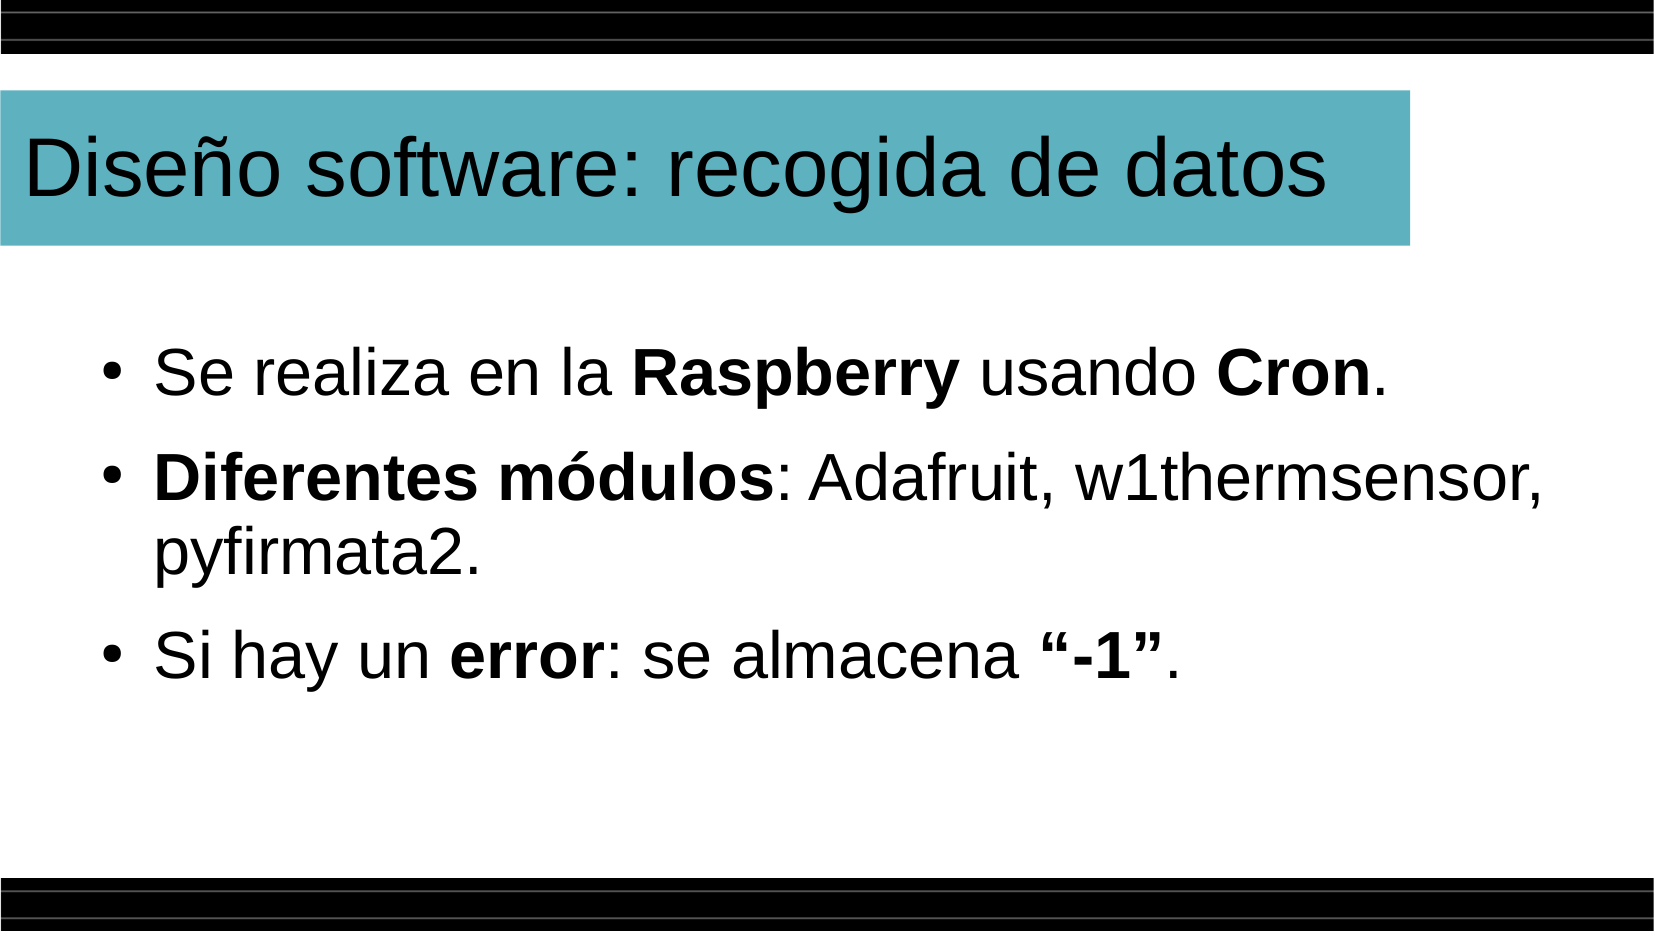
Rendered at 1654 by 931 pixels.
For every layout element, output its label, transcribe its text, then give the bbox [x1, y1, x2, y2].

picture [0, 878, 1654, 931]
list Se realiza en la Raspberry usando Cron. Diferentes módulos: Adafruit, w1thermsensor, pyfirmata2. Si hay un error: se almacena “-1”. [82, 271, 1560, 757]
title Diseño software: recogida de datos [0, 90, 1411, 246]
picture [0, 0, 1654, 54]
